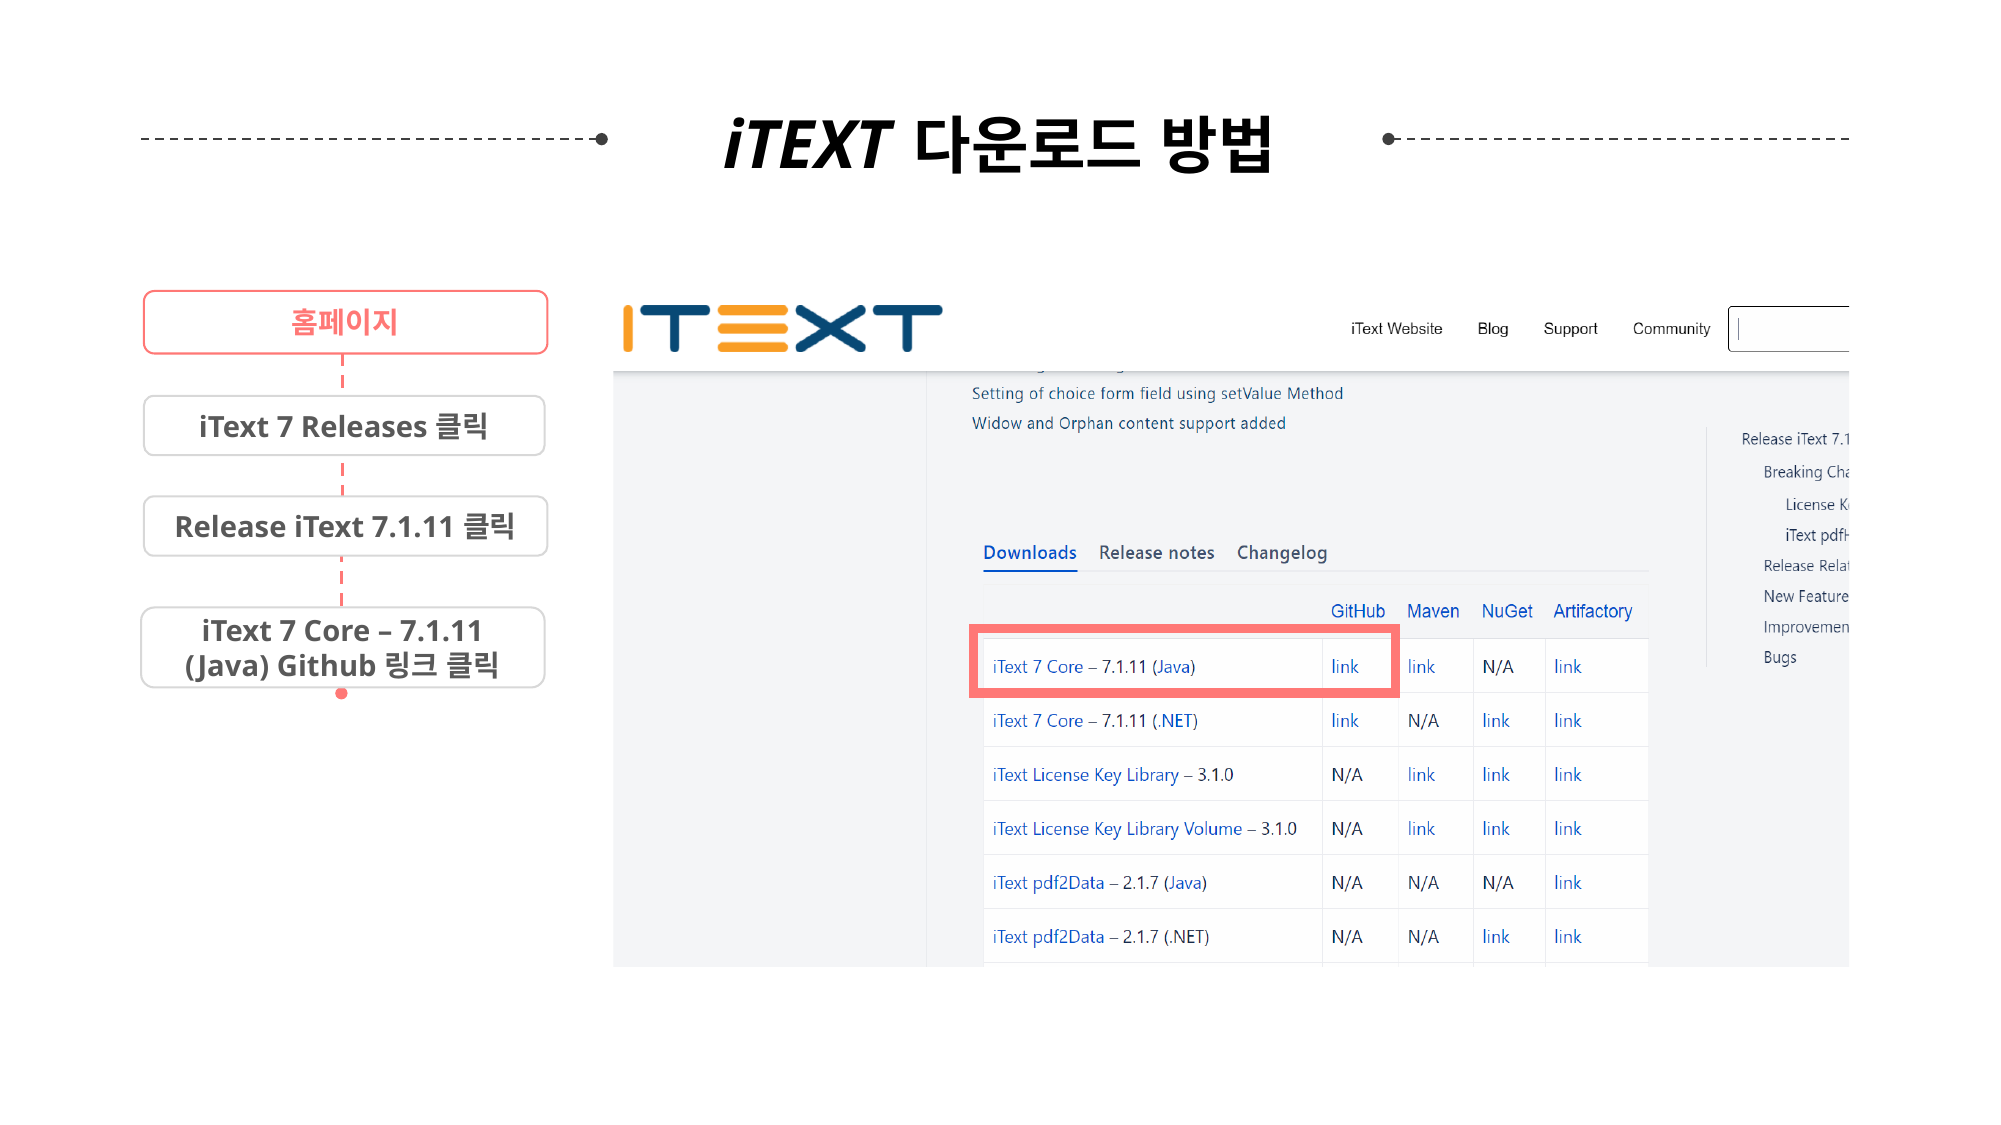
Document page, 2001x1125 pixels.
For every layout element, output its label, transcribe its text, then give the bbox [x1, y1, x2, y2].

text_box iTEXT 다운로드 방법 [613, 54, 1387, 191]
picture [613, 290, 1850, 967]
text_box 홈페이지 [143, 290, 548, 354]
text_box Release iText 7.1.11 클릭 [143, 496, 548, 556]
text_box iText 7 Releases 클릭 [143, 395, 545, 456]
text_box iText 7 Core – 7.1.11 (Java) Github 링크 클릭 [141, 607, 545, 688]
